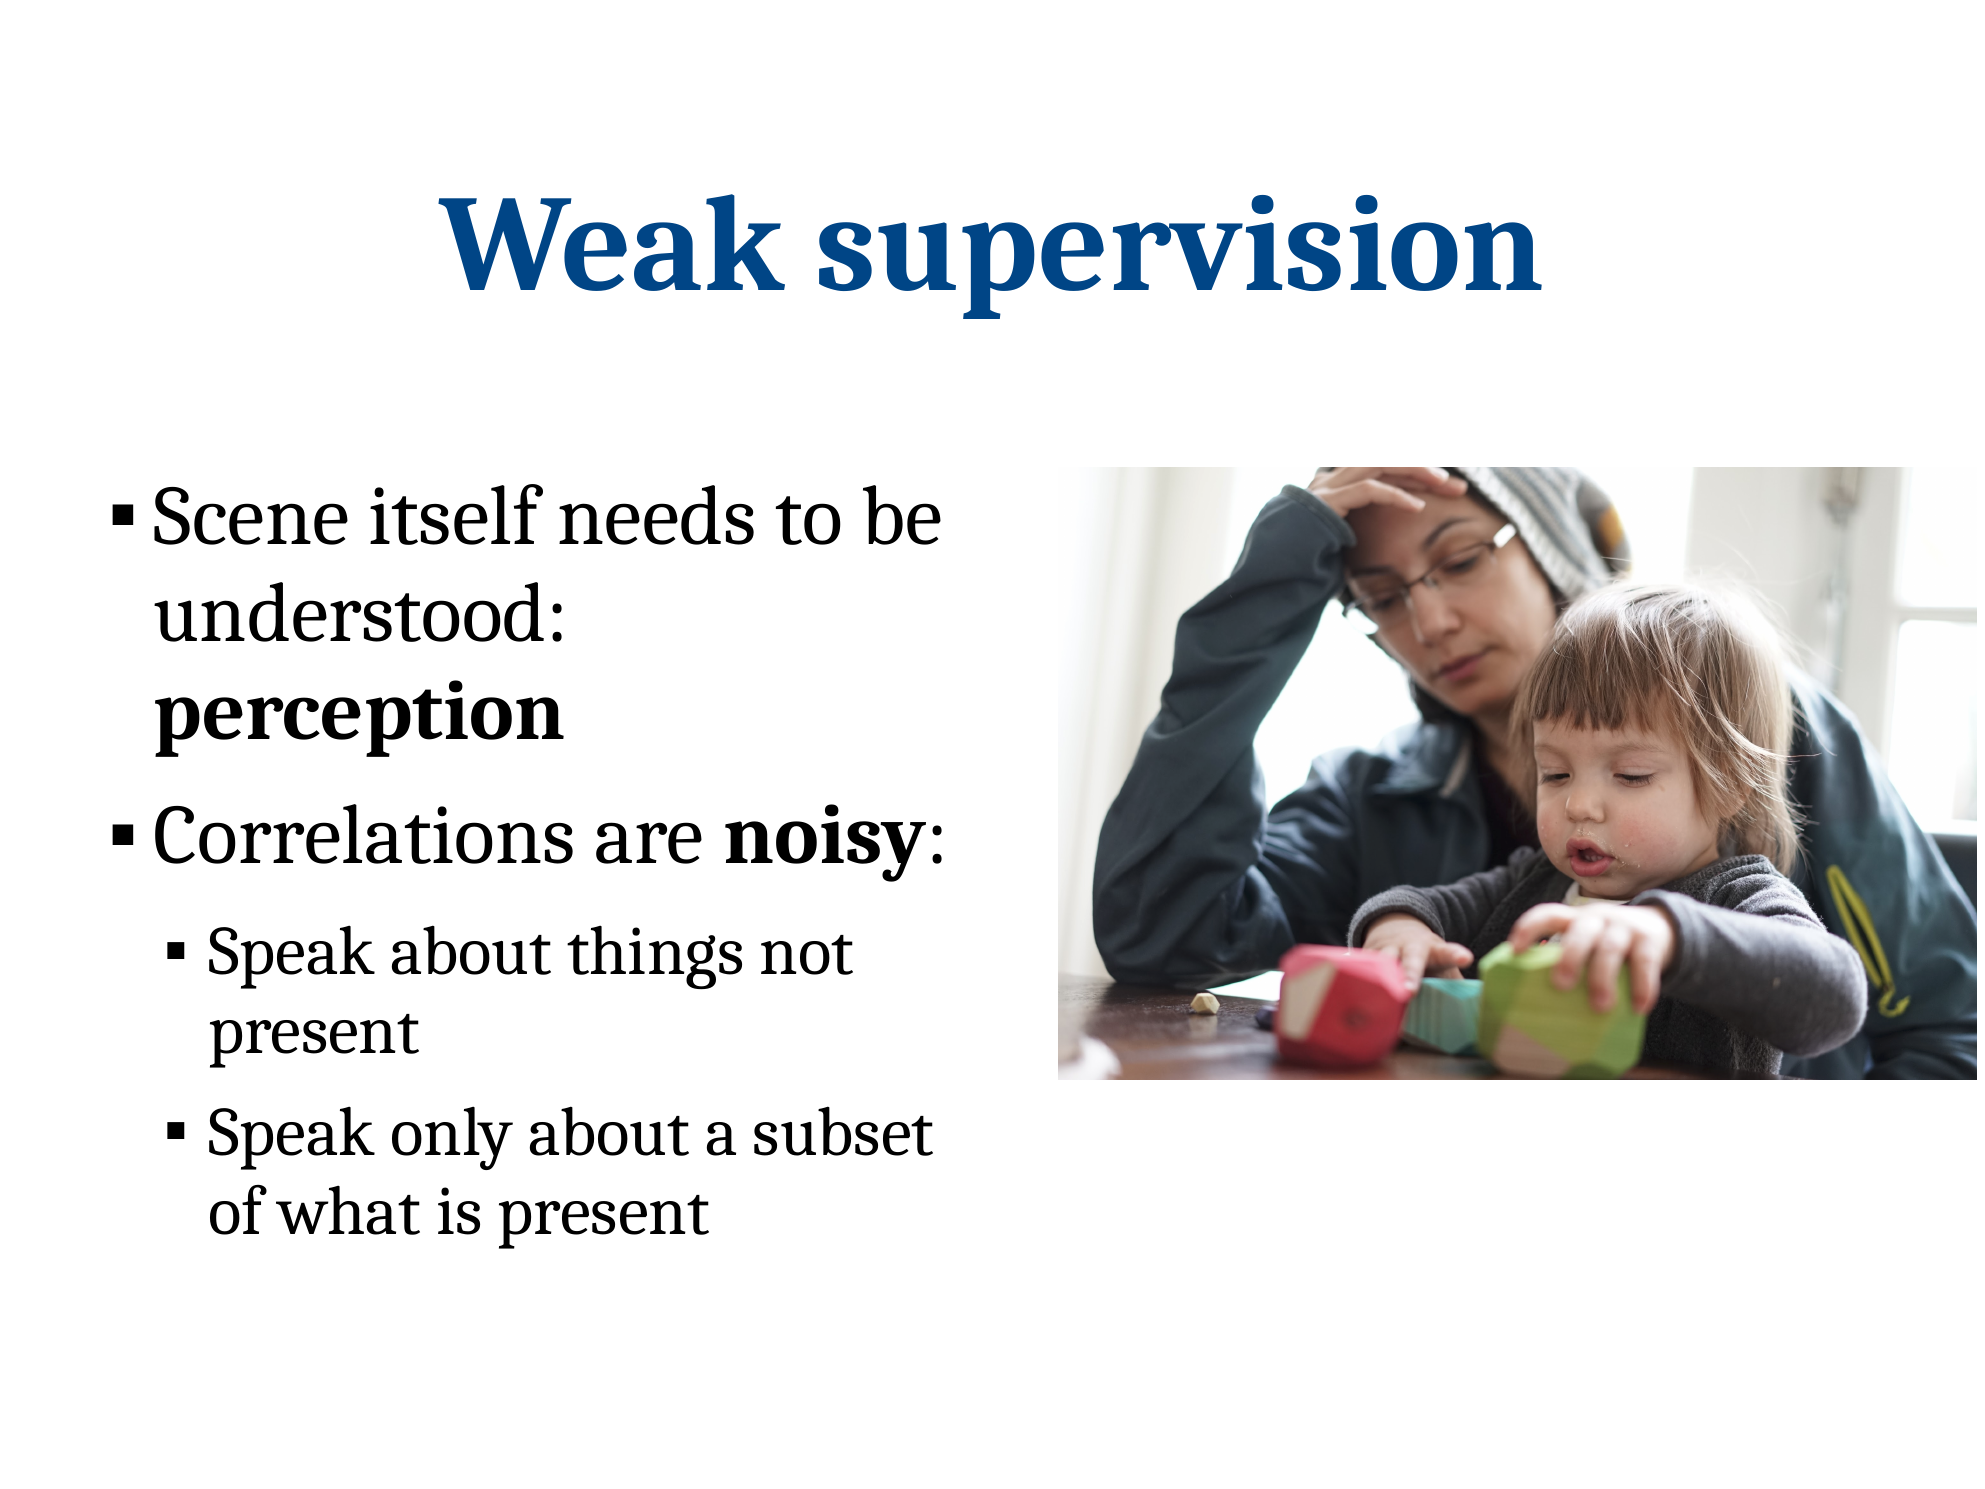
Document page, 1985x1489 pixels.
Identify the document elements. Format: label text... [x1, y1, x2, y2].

list Scene itself needs to be understood: perception Correlations are noisy: Speak about things not present Speak only about a subset of what is present [99, 467, 952, 1331]
picture [1058, 467, 1977, 1081]
title Weak supervision [99, 59, 1885, 432]
